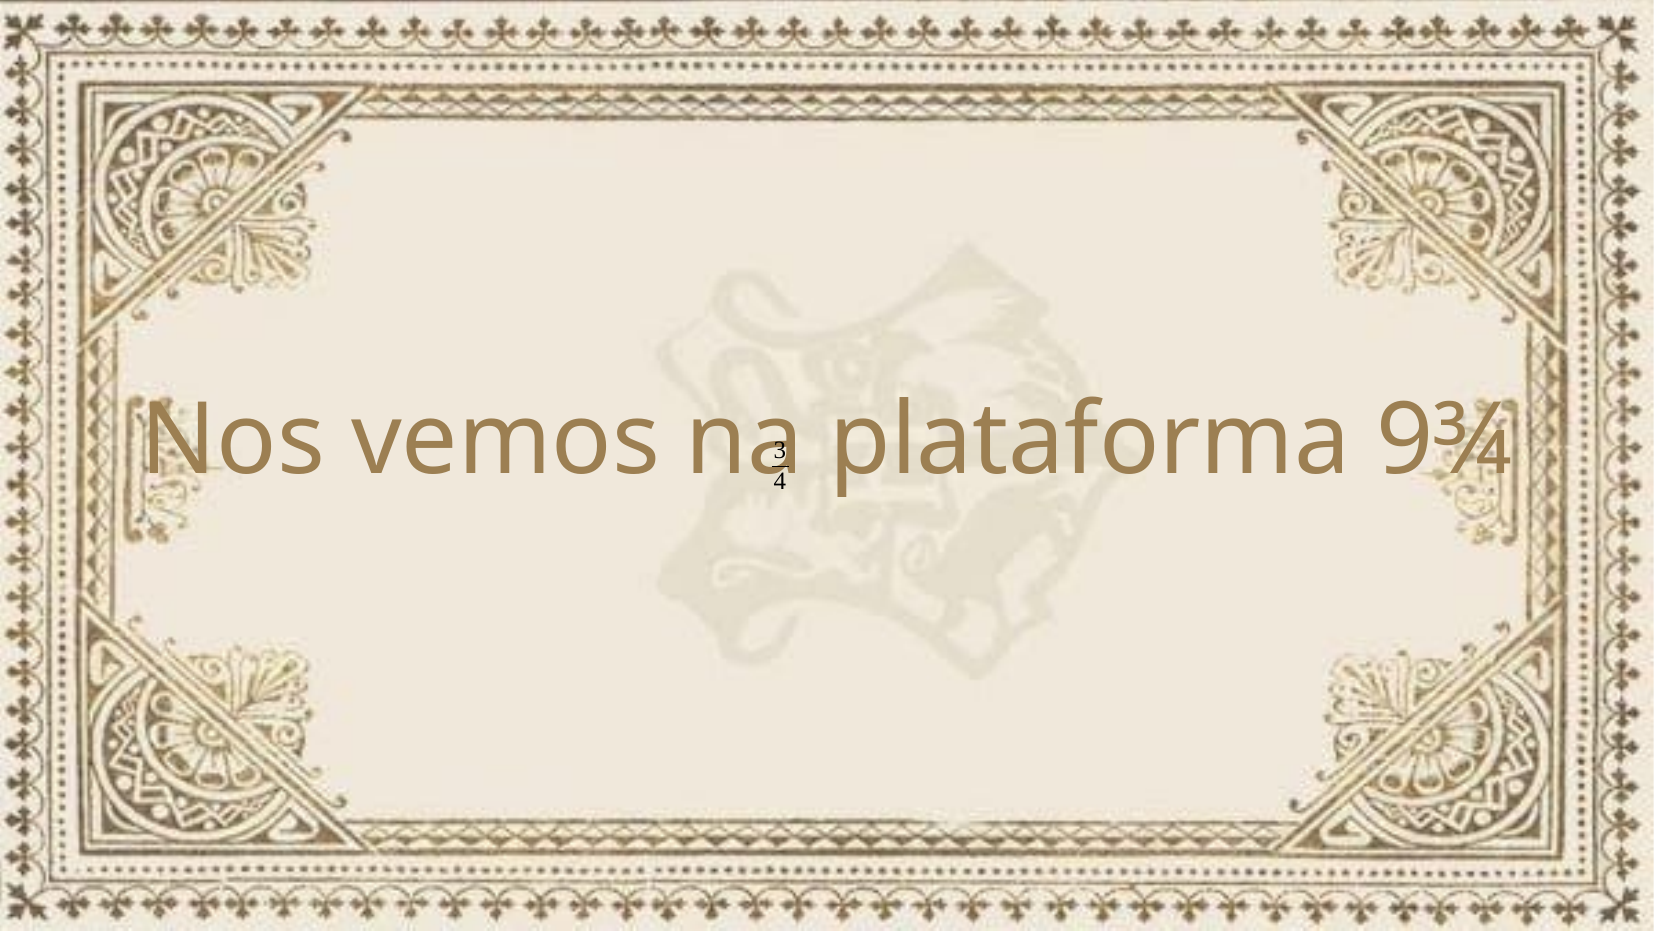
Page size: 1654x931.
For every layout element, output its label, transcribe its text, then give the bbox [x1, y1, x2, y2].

chart [770, 436, 791, 496]
subtitle Nos vemos na plataforma 9¾ [82, 37, 1571, 757]
picture [0, 0, 1654, 931]
